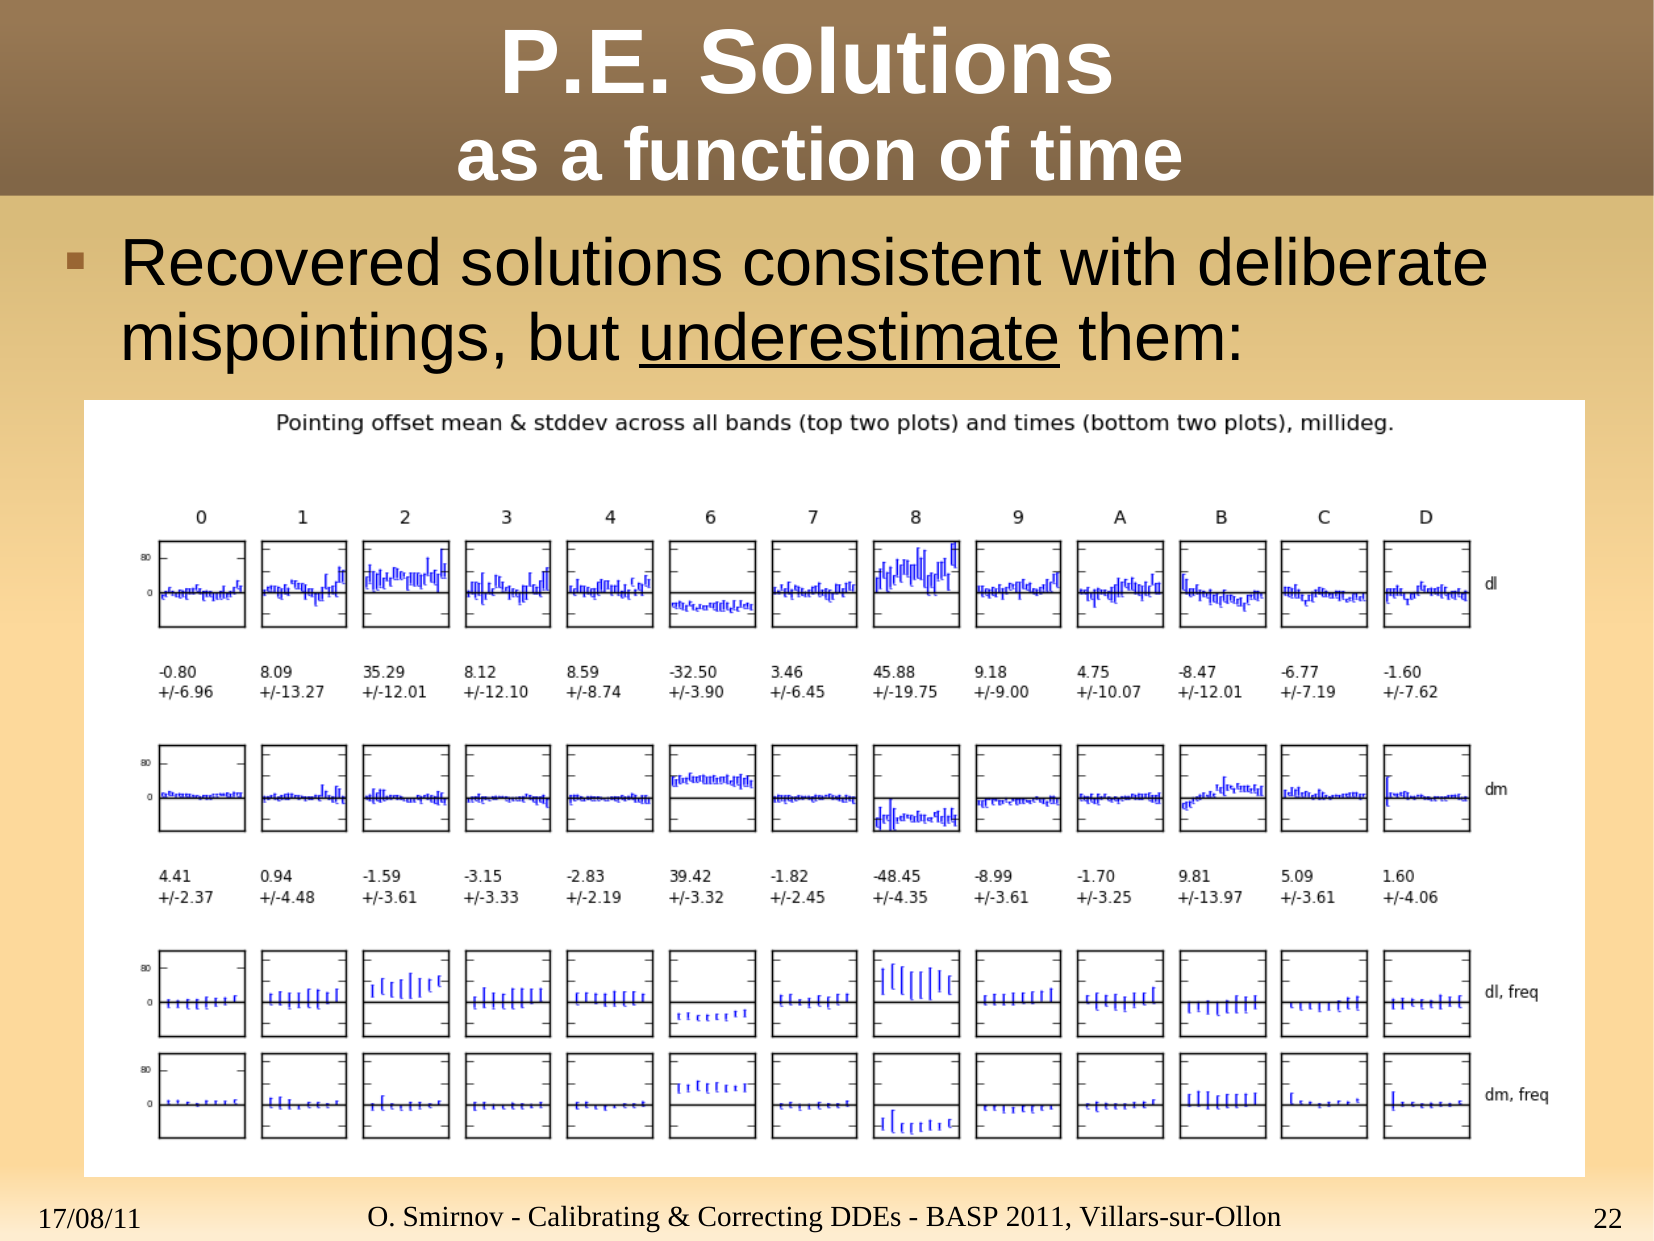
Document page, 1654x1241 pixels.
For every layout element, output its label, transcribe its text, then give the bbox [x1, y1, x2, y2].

title P.E. Solutions as a function of time [76, 0, 1565, 208]
picture [0, 0, 1654, 1241]
list Recovered solutions consistent with deliberate mispointings, but underestimate them: [49, 225, 1538, 1029]
